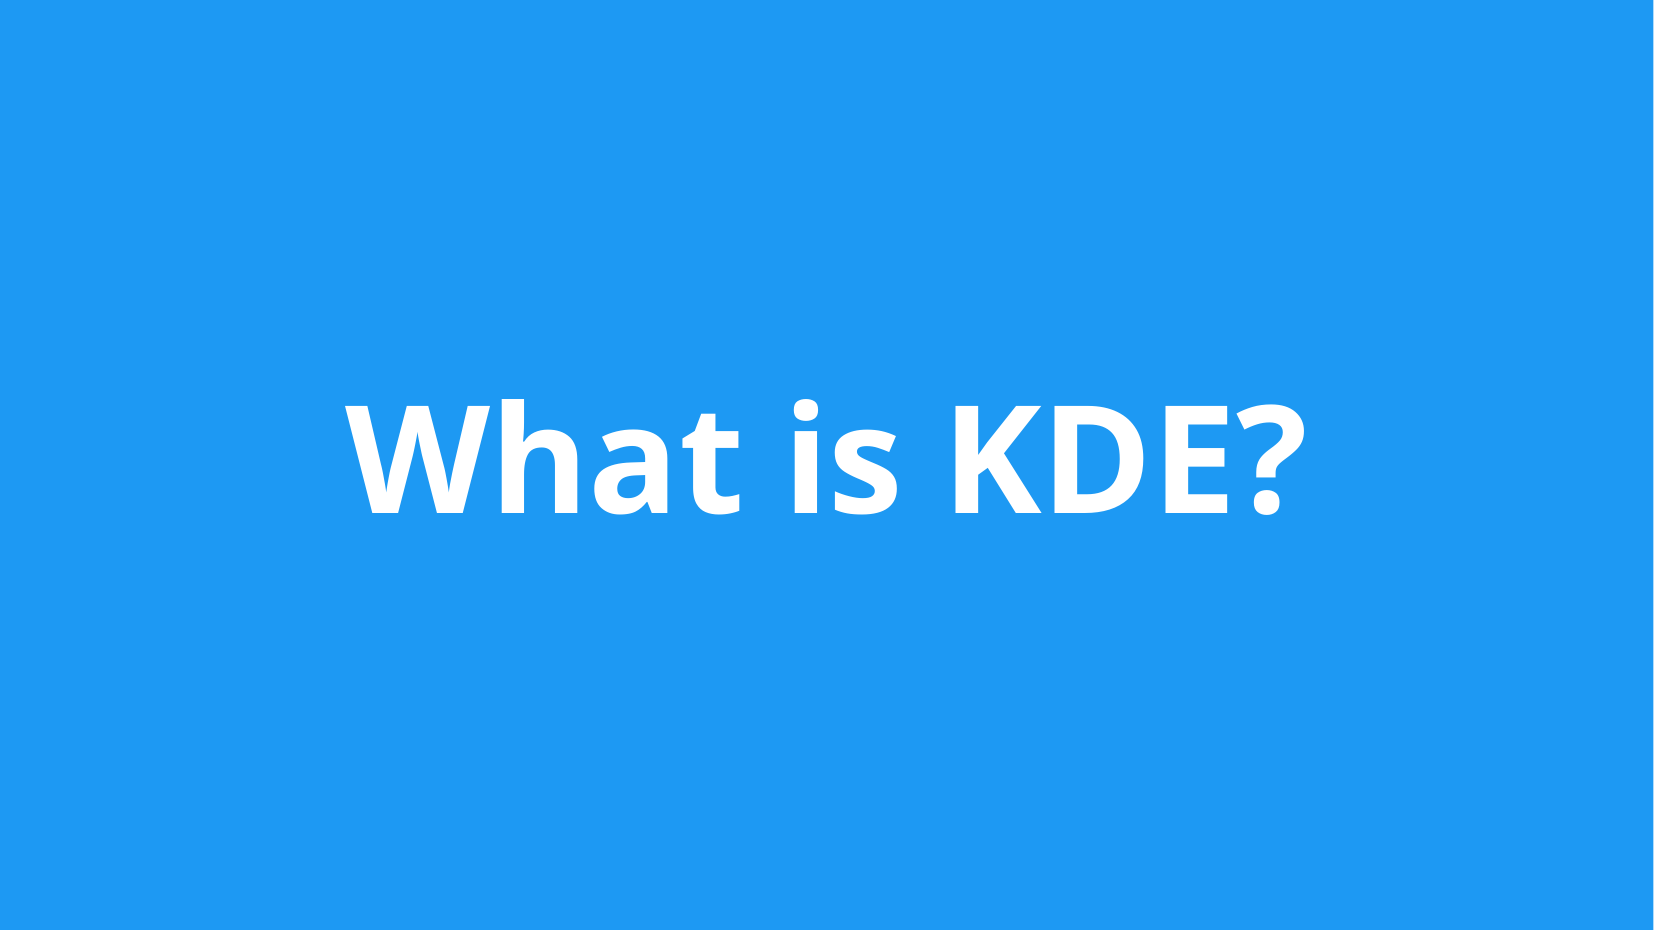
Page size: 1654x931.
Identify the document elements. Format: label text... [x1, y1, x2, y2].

title What is KDE? [113, 375, 1540, 555]
